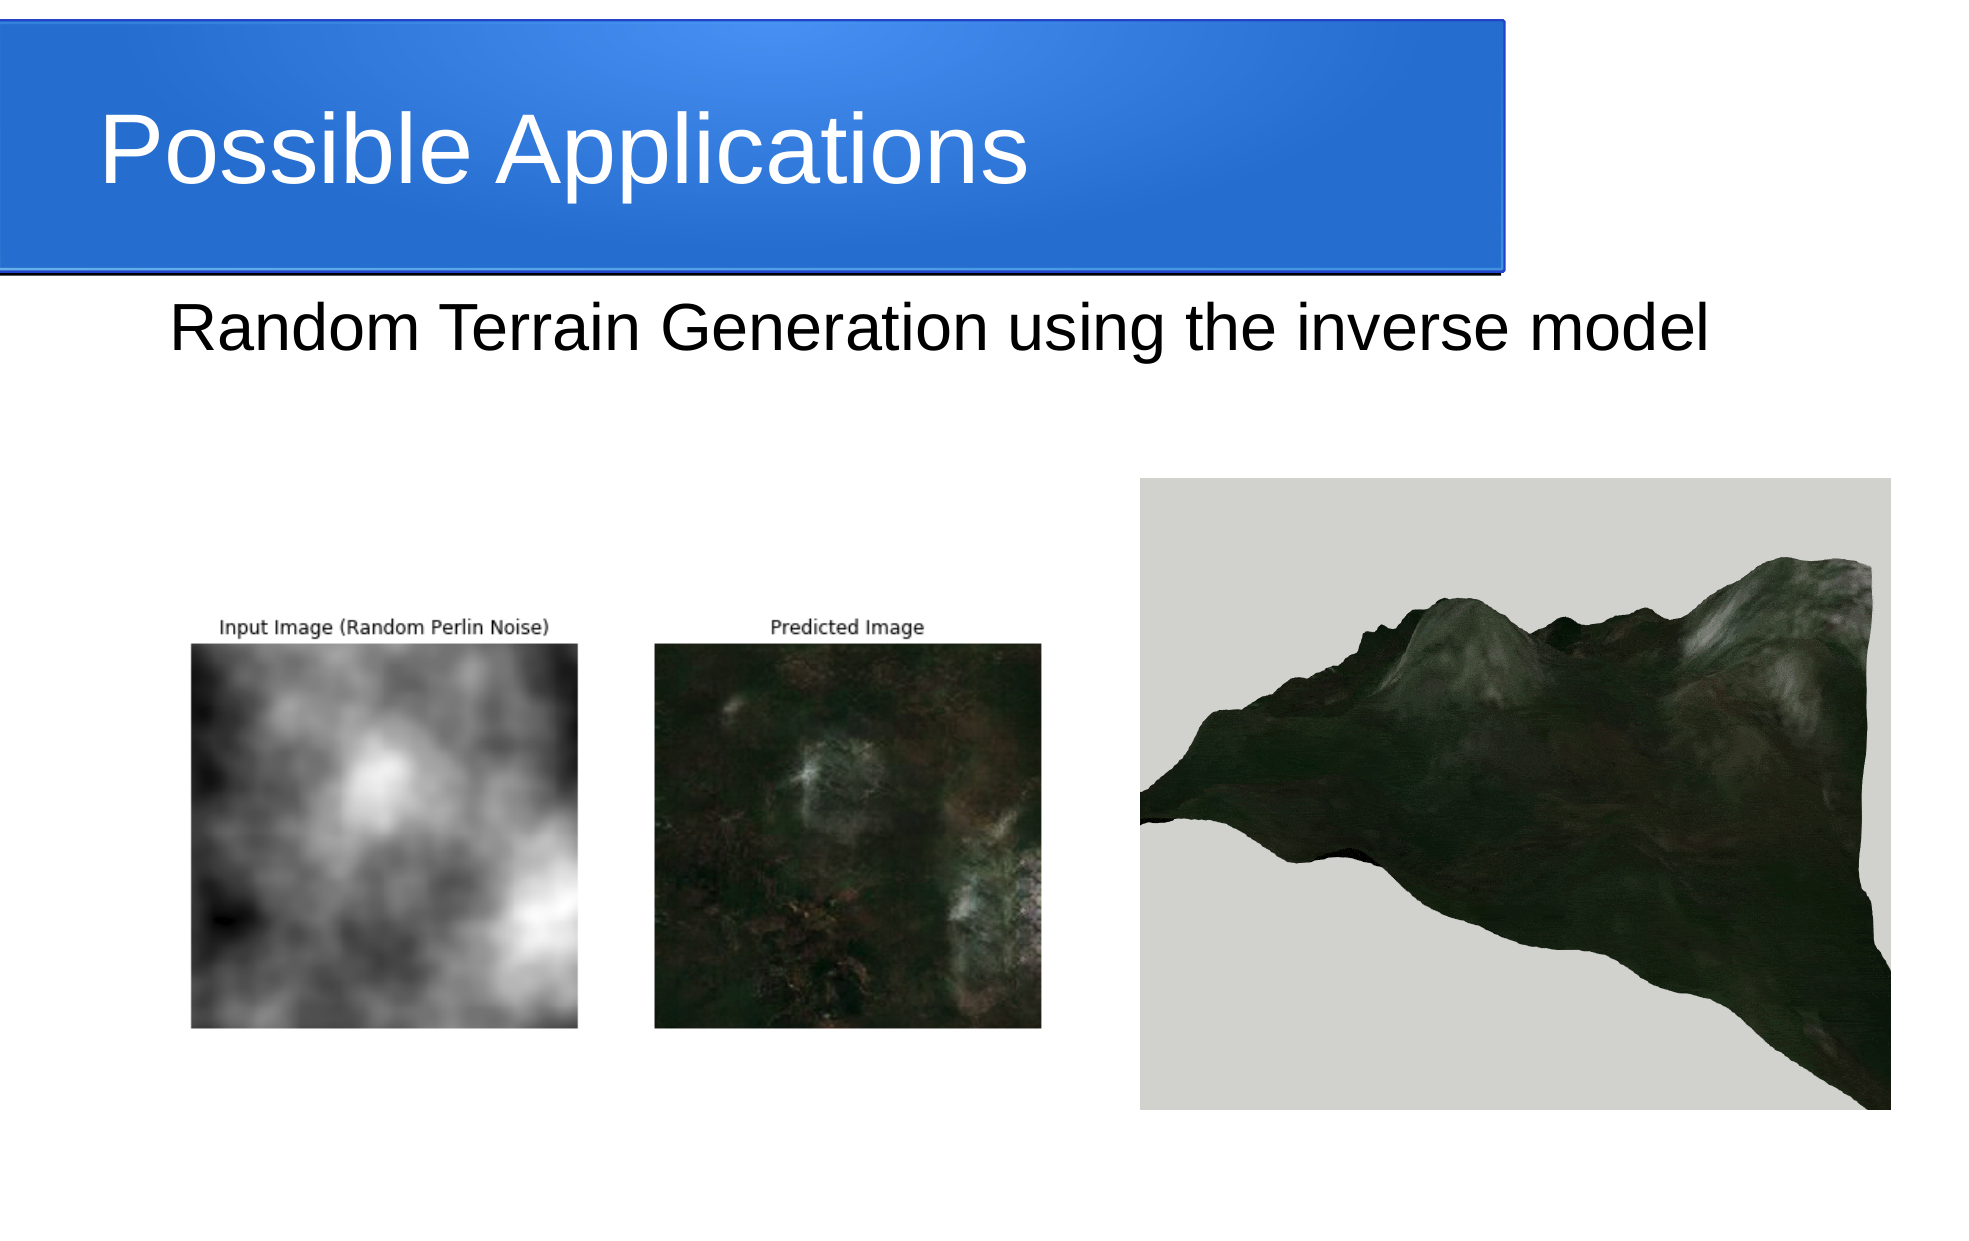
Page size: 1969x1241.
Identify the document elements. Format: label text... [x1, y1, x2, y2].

picture [171, 611, 1051, 1036]
picture [1140, 478, 1891, 1111]
title Possible Applications [98, 47, 1470, 252]
list Random Terrain Generation using the inverse model [98, 290, 1870, 1010]
